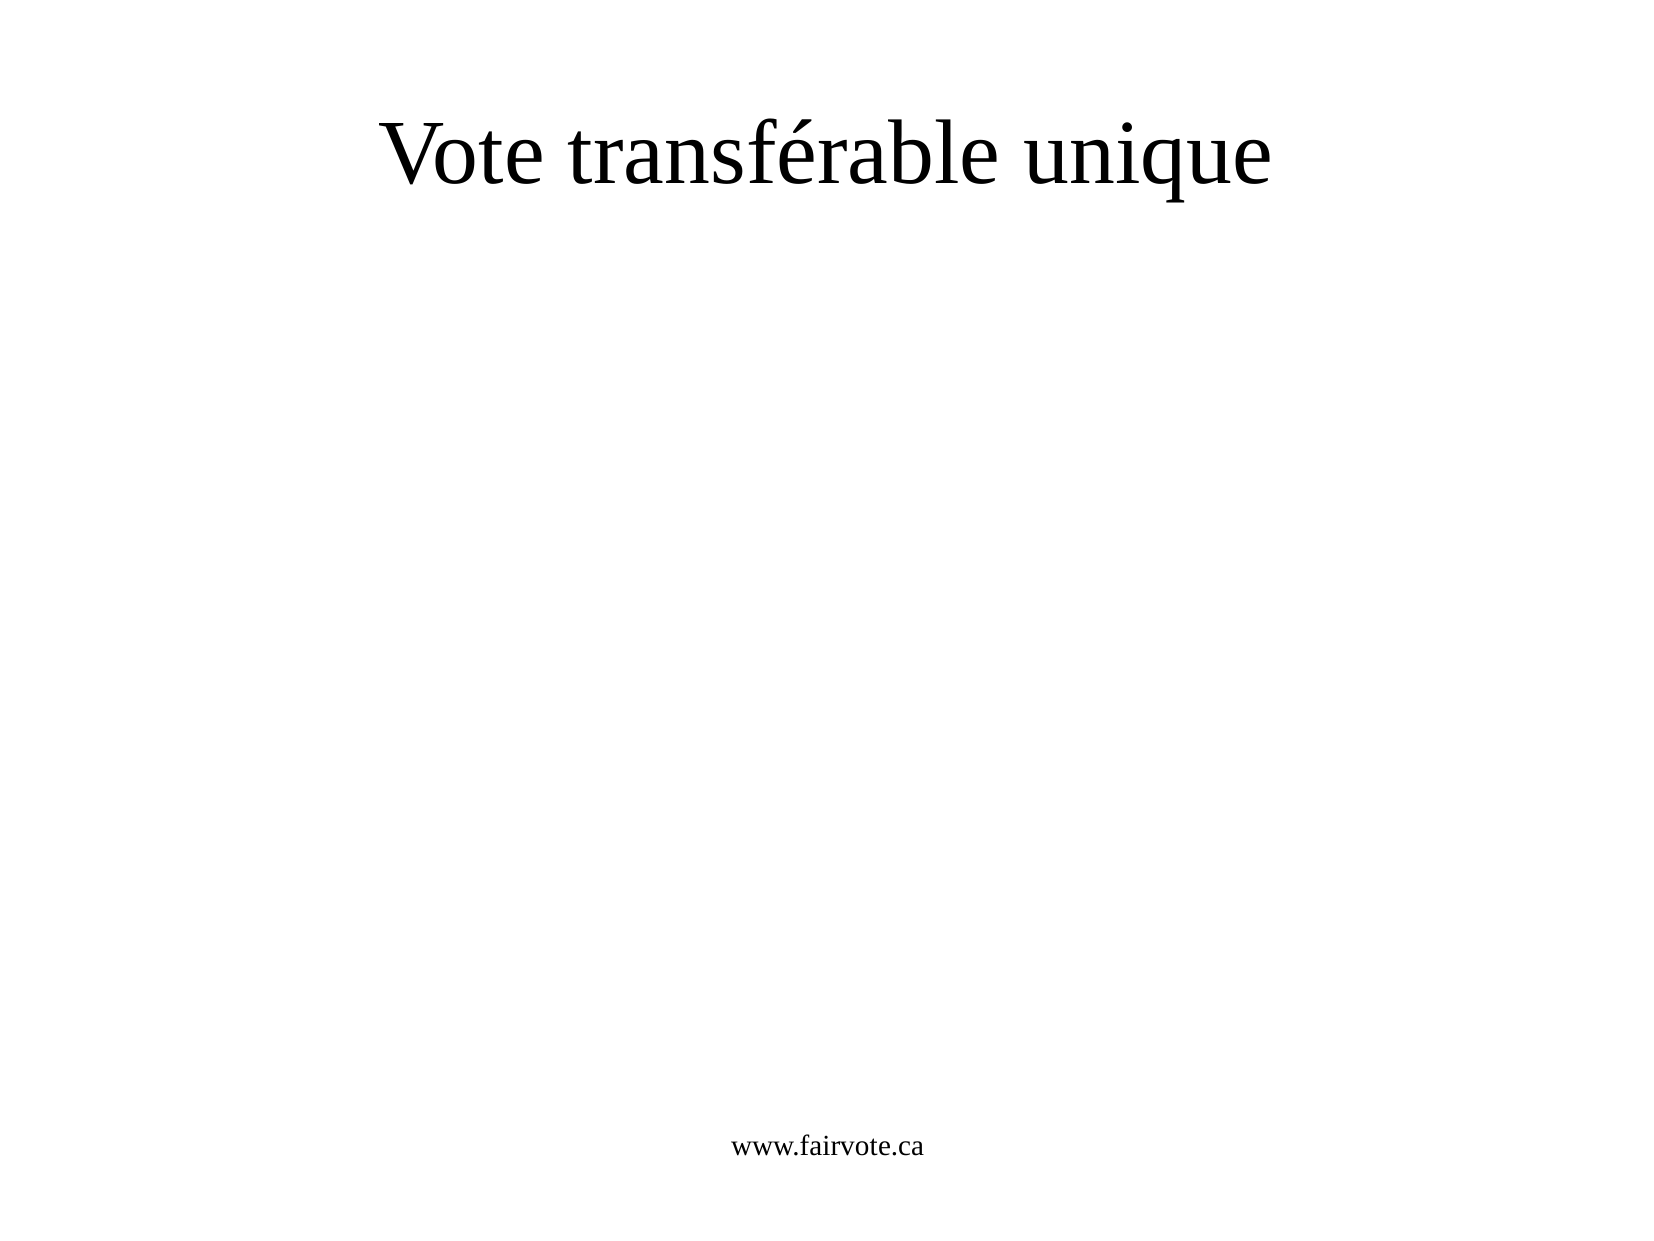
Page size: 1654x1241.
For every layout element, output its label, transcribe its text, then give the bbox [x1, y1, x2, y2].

title Vote transférable unique [82, 49, 1571, 257]
